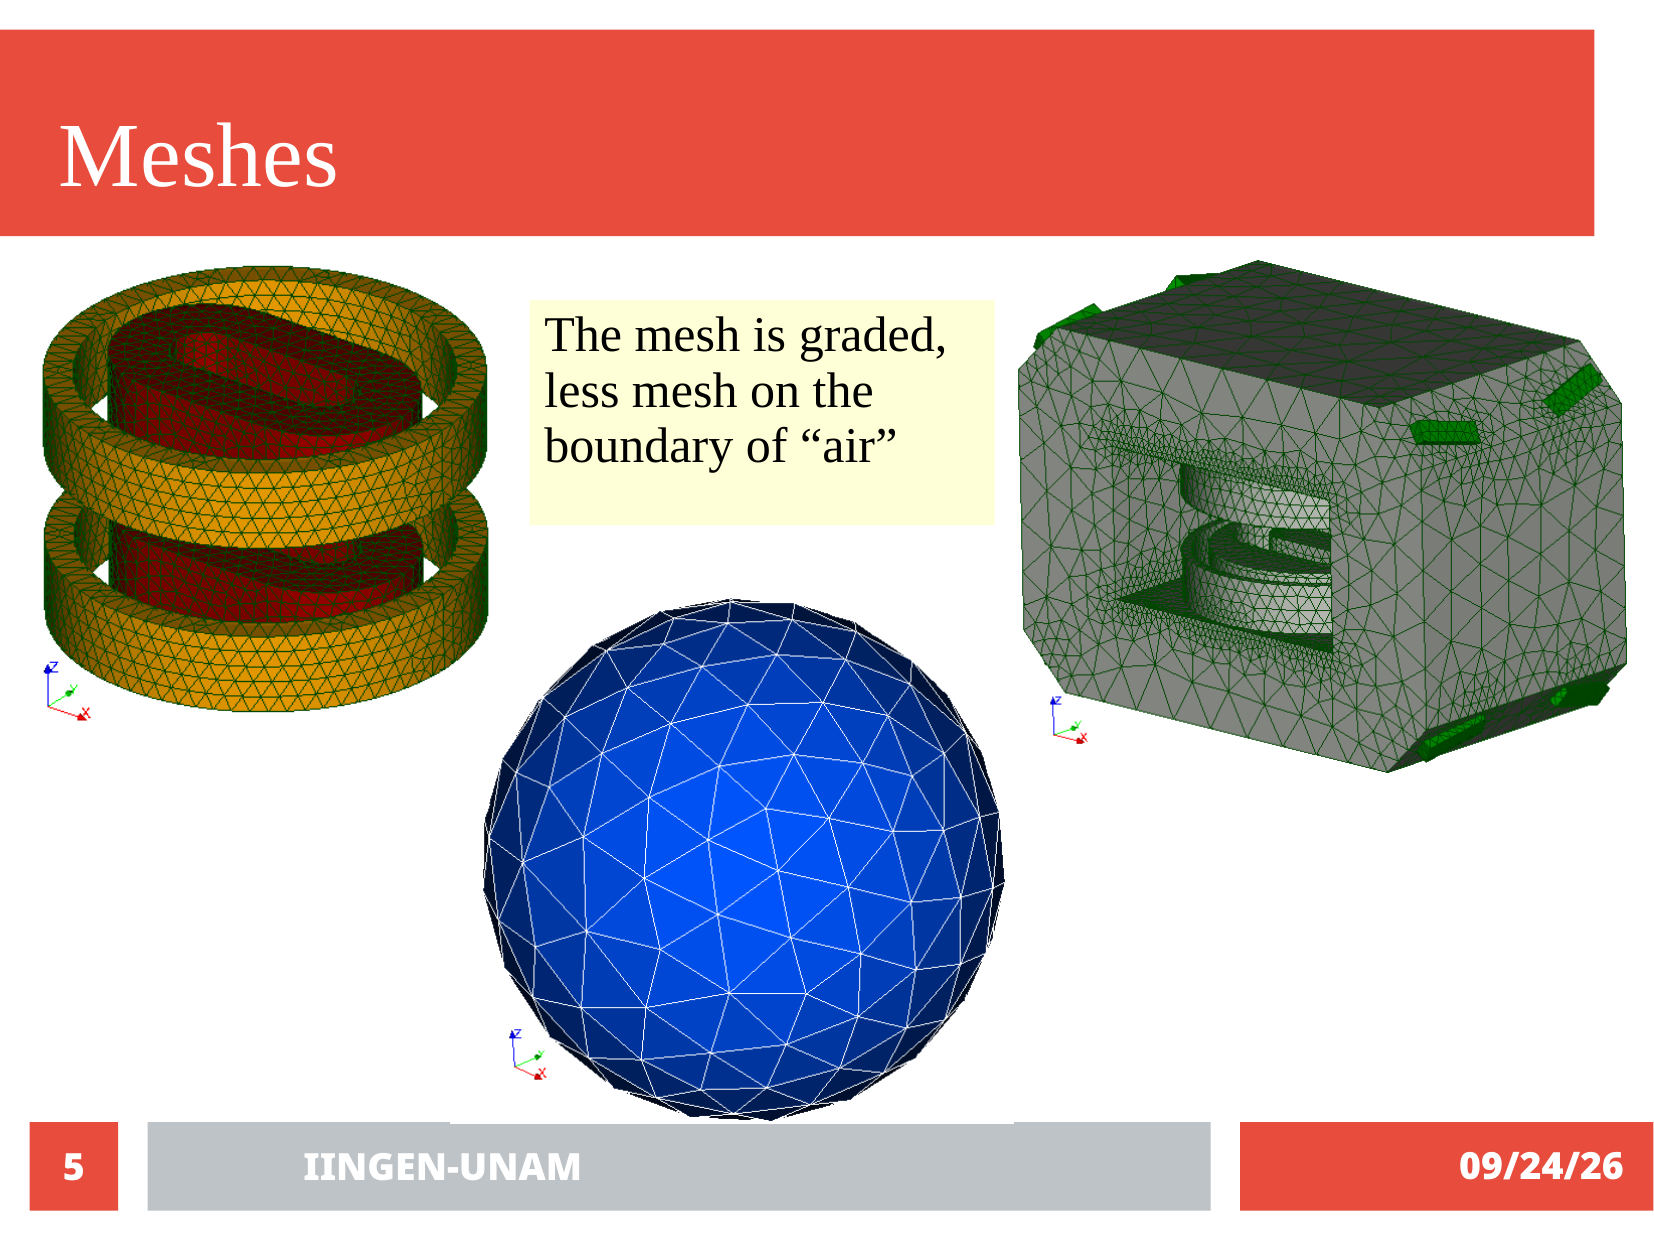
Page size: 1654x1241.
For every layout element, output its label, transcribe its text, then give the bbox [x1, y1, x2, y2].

picture [14, 254, 1636, 1124]
title Meshes [59, 59, 1595, 207]
text_box The mesh is graded, less mesh on the boundary of “air” [529, 300, 995, 526]
